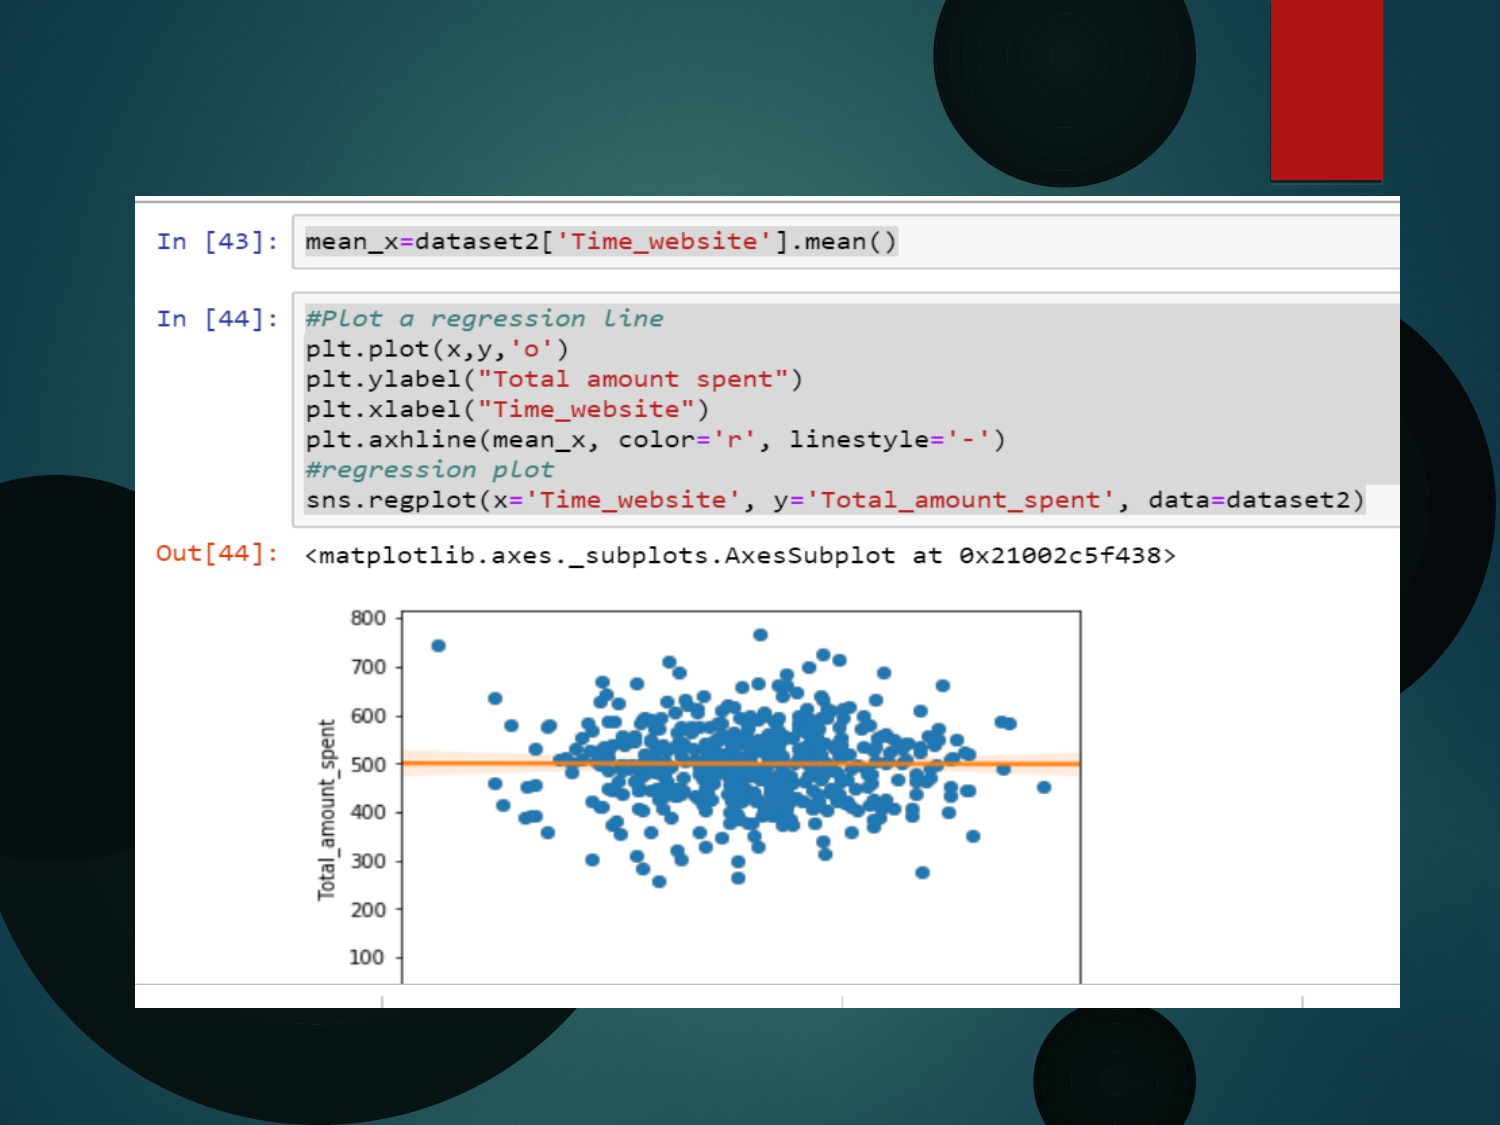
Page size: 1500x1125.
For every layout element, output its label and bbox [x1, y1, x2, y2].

picture [135, 196, 1400, 1008]
